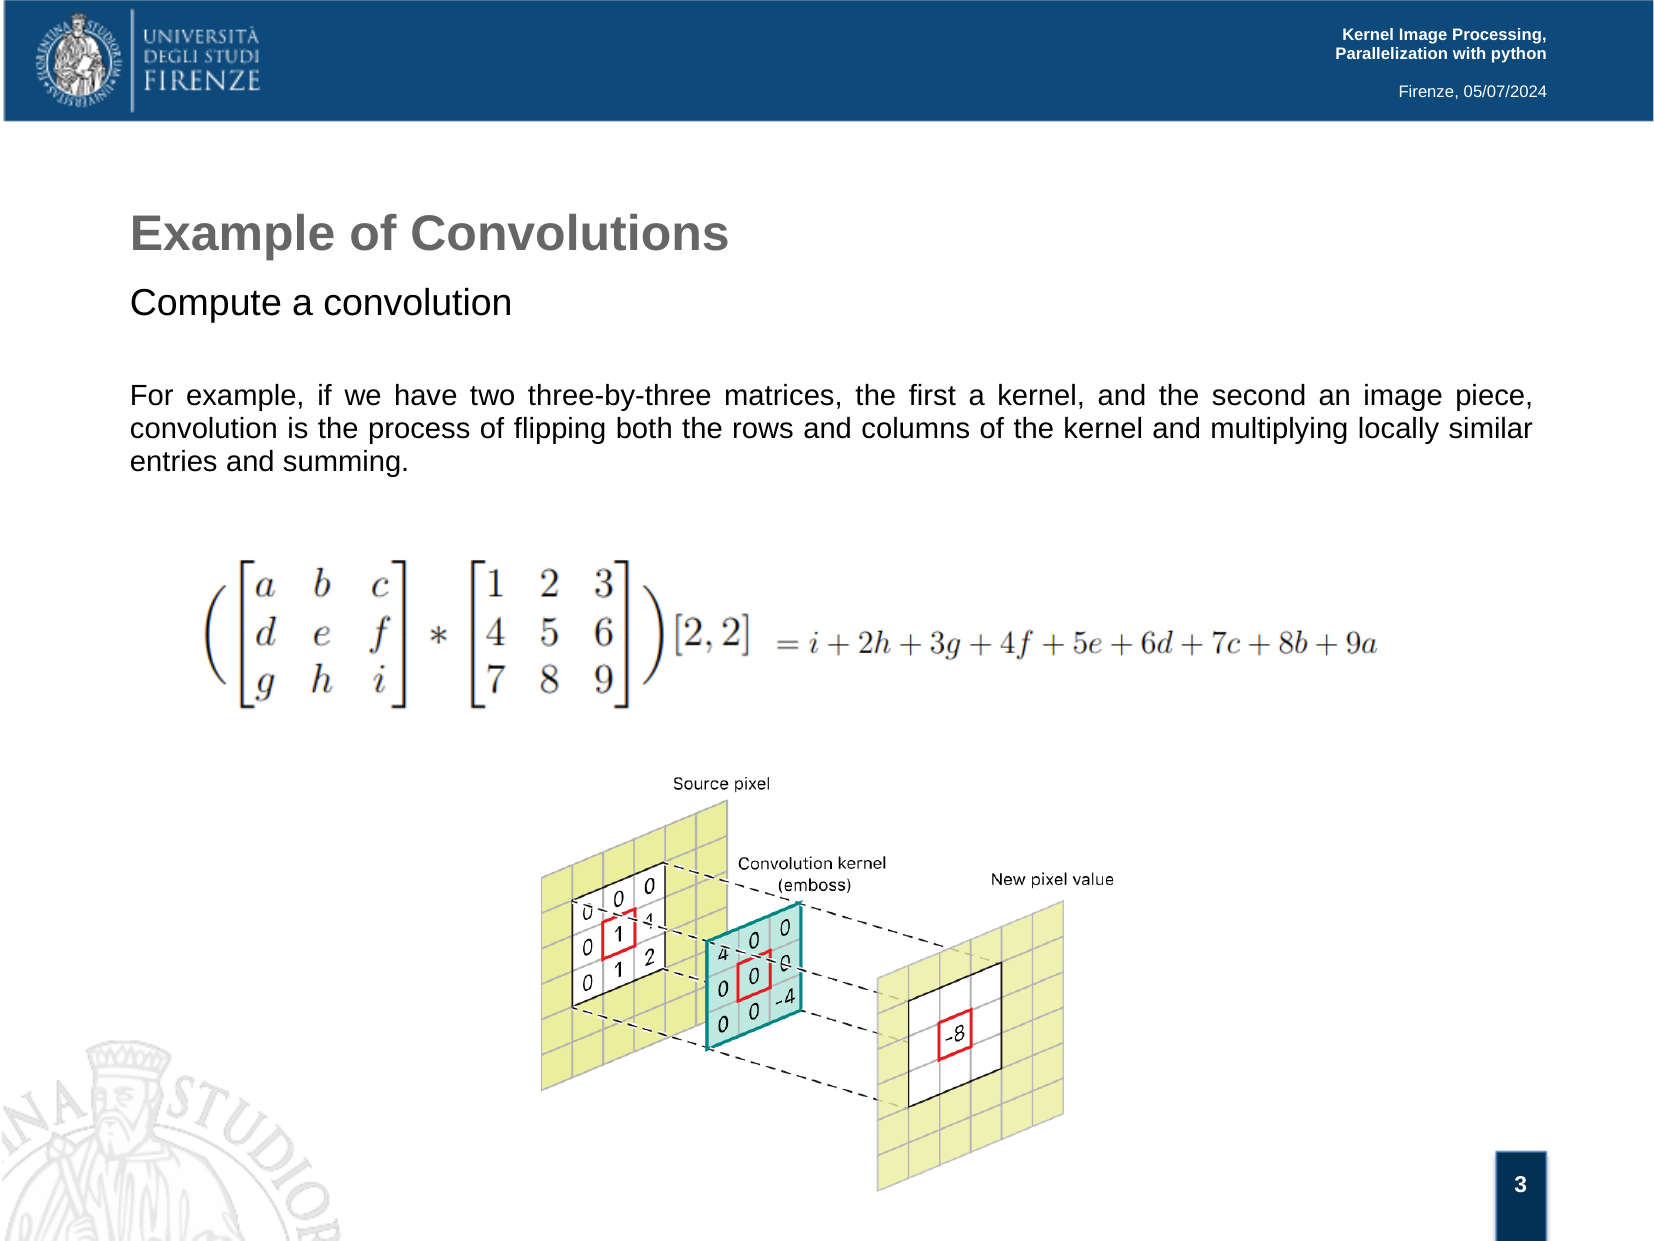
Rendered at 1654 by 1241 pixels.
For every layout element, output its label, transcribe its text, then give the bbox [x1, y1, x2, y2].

picture [2, 0, 1654, 1241]
text_box Kernel Image Processing, Parallelization with python Firenze, 05/07/2024 [685, 24, 1548, 102]
text_box 3 [1505, 1160, 1536, 1208]
text_box Example of Convolutions Compute a convolution [129, 177, 993, 324]
text_box For example, if we have two three-by-three matrices, the first a kernel, and the second an image piece, convolution is the process of flipping both the rows and columns of the kernel and multiplying locally similar entries and summing. [129, 354, 1536, 502]
